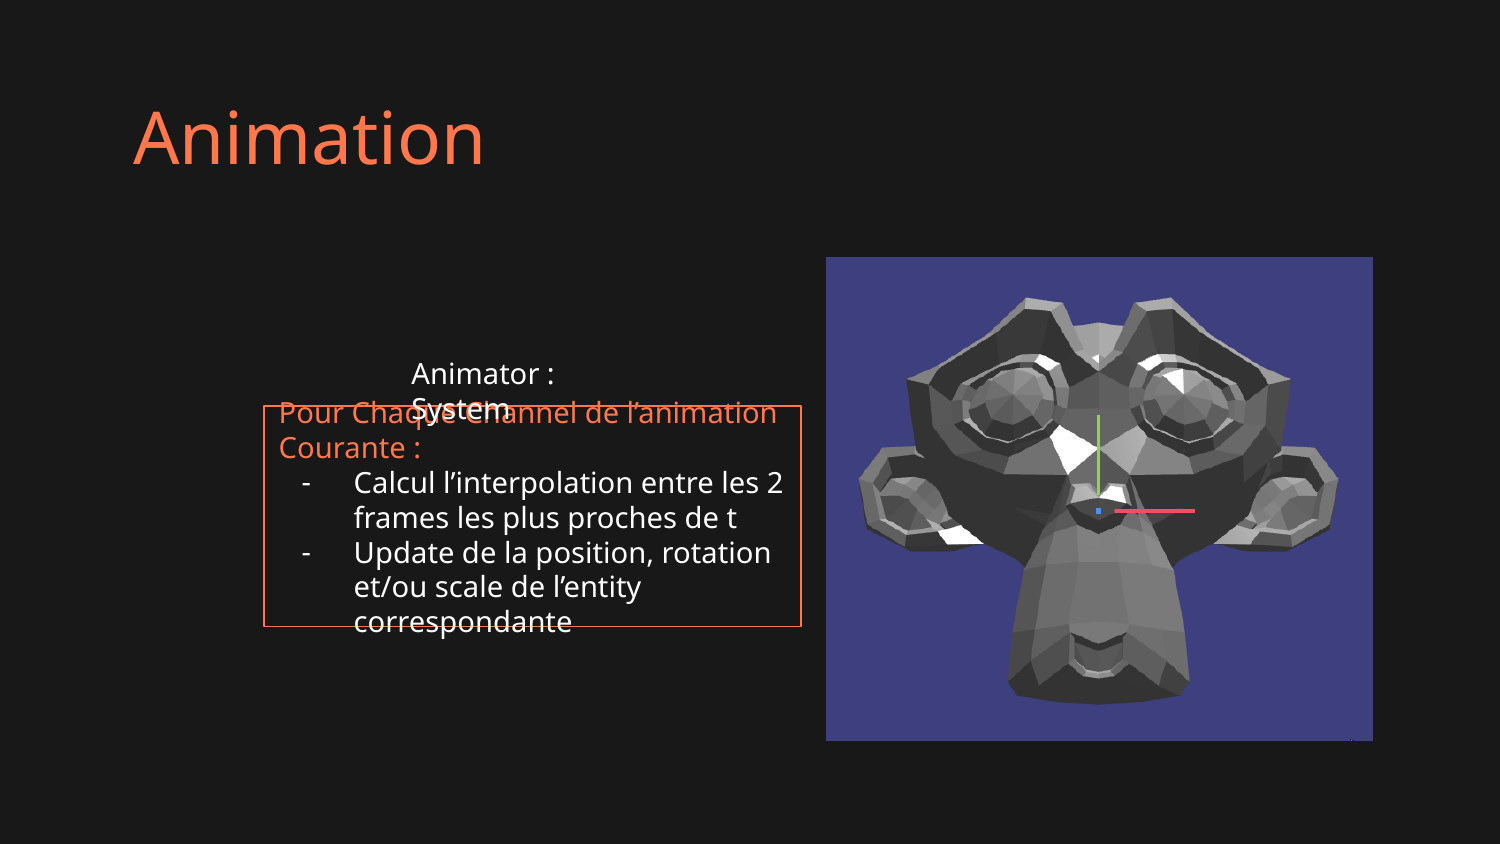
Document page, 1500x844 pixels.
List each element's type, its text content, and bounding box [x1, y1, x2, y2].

text_box Pour Chaque Channel de l’animation Courante : Calcul l’interpolation entre les 2 frames les plus proches de t Update de la position, rotation et/ou scale de l’entity correspondante [263, 405, 801, 627]
text_box Animator : System [396, 340, 669, 441]
picture [826, 257, 1373, 742]
title Animation [118, 88, 1382, 183]
